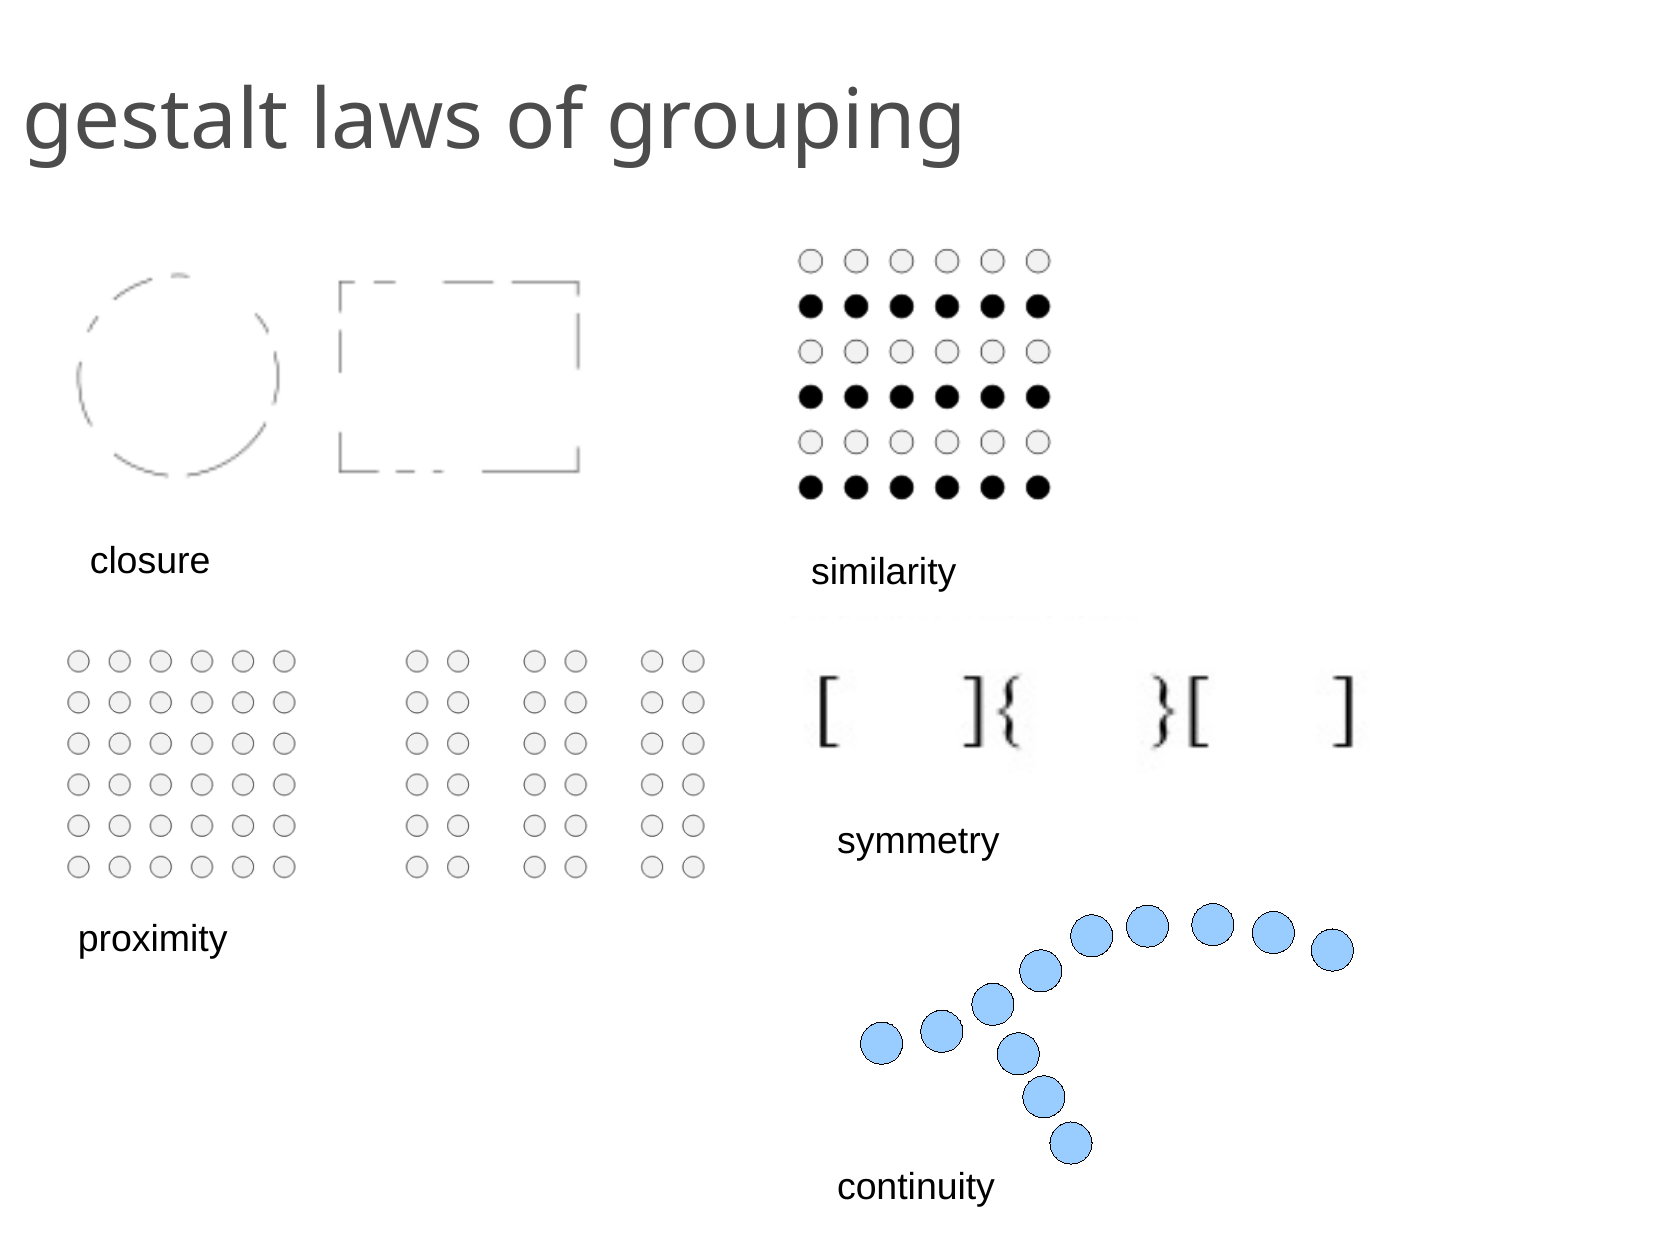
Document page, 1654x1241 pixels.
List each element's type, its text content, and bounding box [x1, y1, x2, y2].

text_box continuity [822, 1158, 1010, 1216]
text_box [1311, 928, 1354, 972]
text_box symmetry [822, 812, 1015, 870]
text_box [1022, 1075, 1065, 1118]
text_box [1049, 1121, 1093, 1165]
text_box closure [75, 531, 226, 589]
text_box [860, 1022, 903, 1065]
picture [786, 616, 1395, 803]
text_box [1070, 914, 1113, 957]
picture [784, 226, 1081, 523]
picture [61, 634, 713, 887]
text_box [1126, 905, 1169, 948]
text_box similarity [796, 542, 972, 600]
title gestalt laws of grouping [22, 19, 1654, 213]
text_box [920, 1010, 963, 1053]
picture [42, 214, 613, 536]
text_box [971, 983, 1014, 1026]
text_box [997, 1032, 1040, 1075]
text_box [1191, 903, 1234, 946]
text_box [1252, 911, 1295, 954]
text_box proximity [63, 910, 586, 968]
text_box [1019, 949, 1062, 992]
